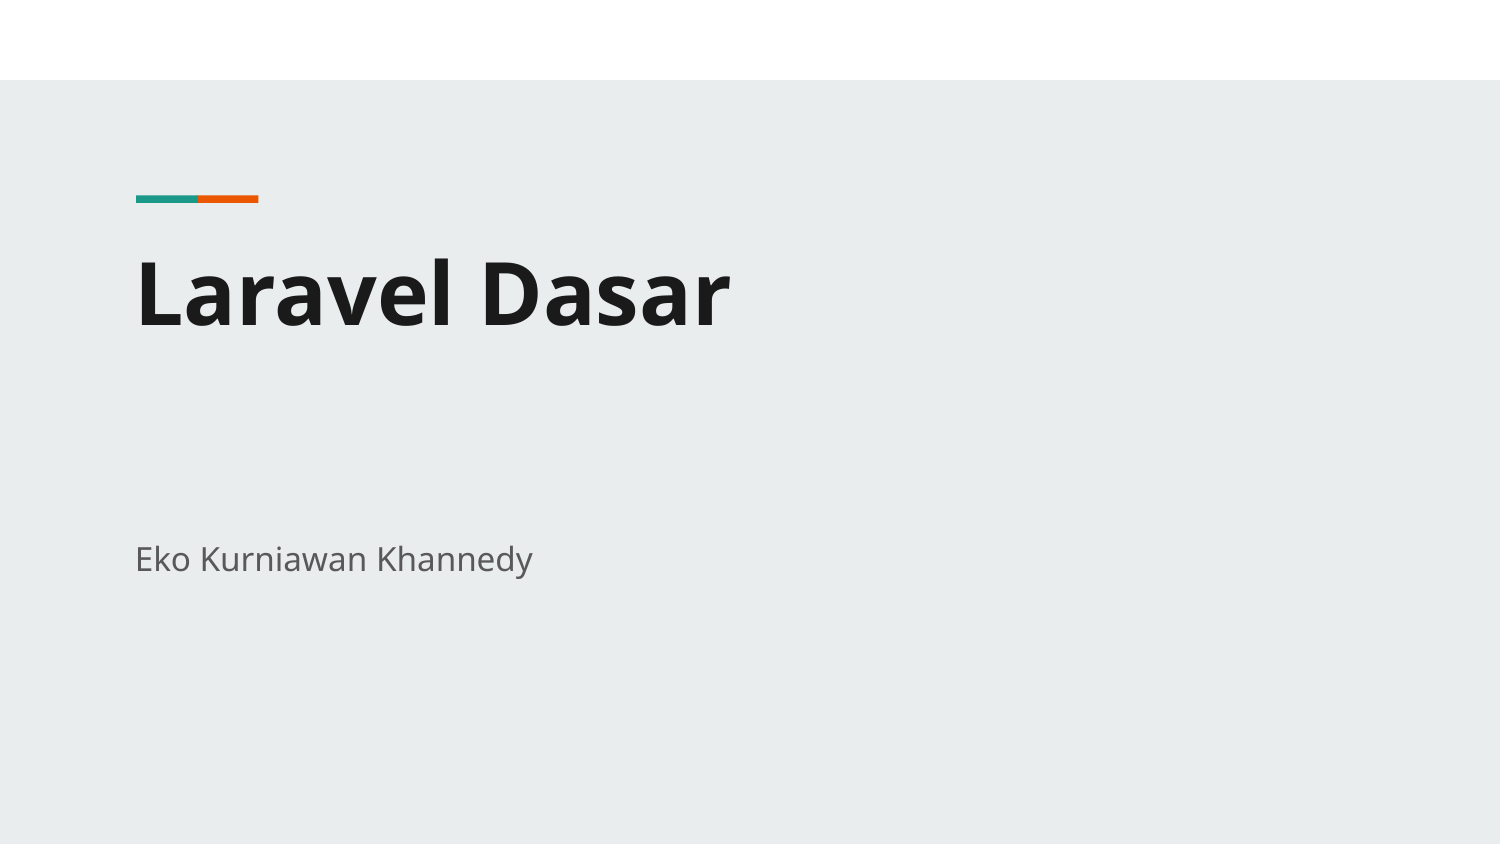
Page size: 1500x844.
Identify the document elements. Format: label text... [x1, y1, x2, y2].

subtitle Eko Kurniawan Khannedy [119, 520, 1381, 610]
title Laravel Dasar [119, 216, 1381, 490]
